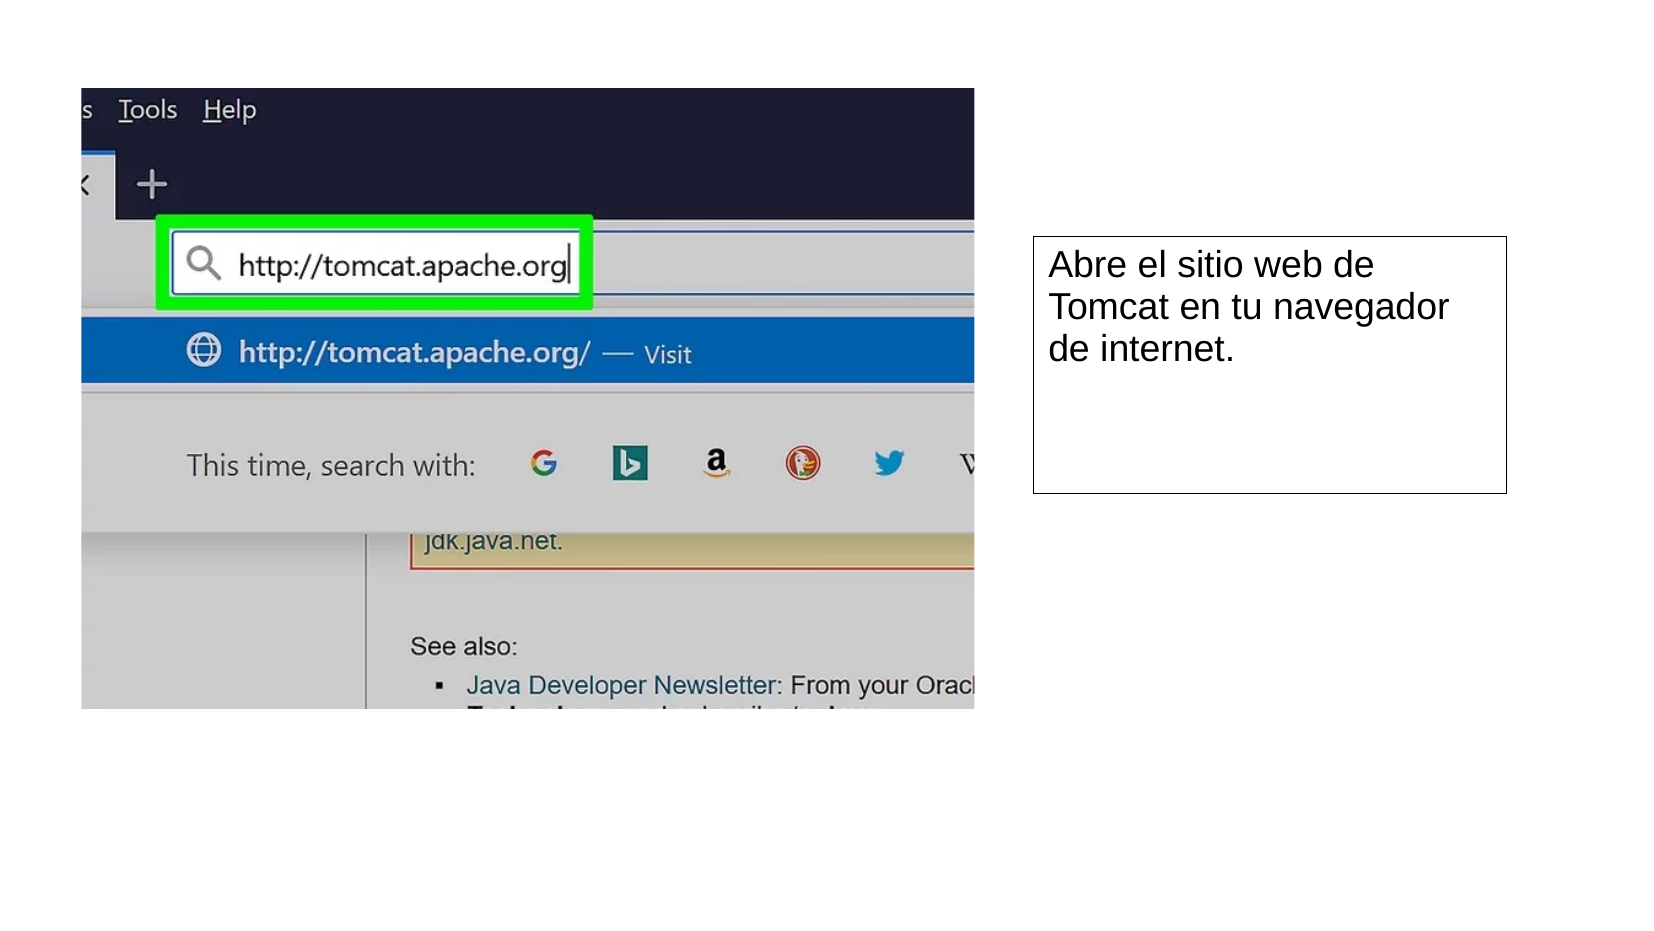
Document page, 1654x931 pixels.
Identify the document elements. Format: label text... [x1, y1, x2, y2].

text_box Abre el sitio web de Tomcat en tu navegador de internet. [1033, 236, 1507, 494]
picture [81, 88, 975, 709]
